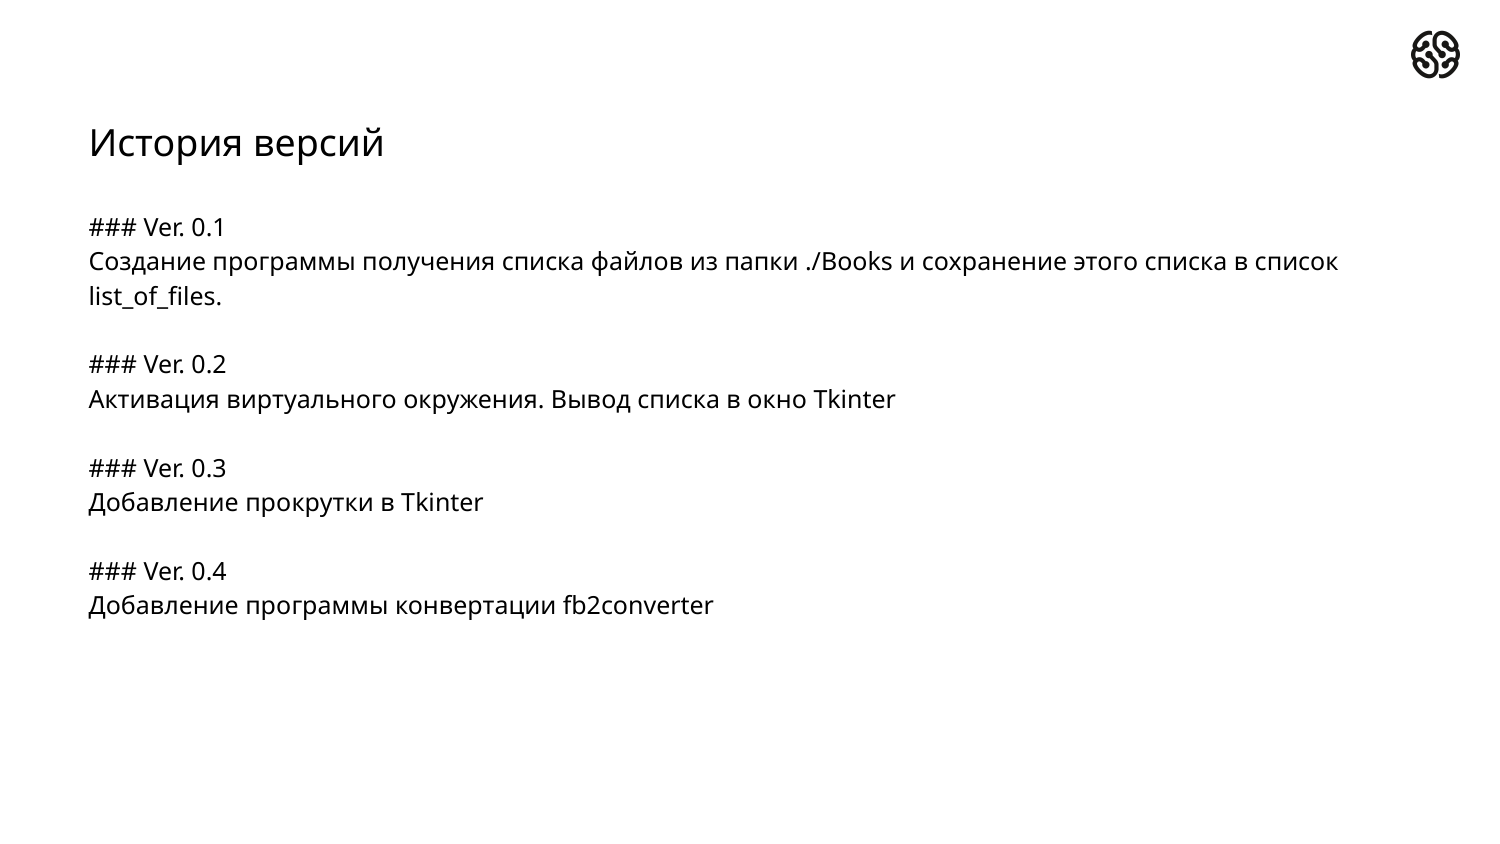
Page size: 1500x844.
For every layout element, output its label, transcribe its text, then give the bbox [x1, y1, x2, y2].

subtitle ### Ver. 0.1 Создание программы получения списка файлов из папки ./Books и сохранение этого списка в список list_of_files. ### Ver. 0.2 Активация виртуального окружения. Вывод списка в окно Tkinter ### Ver. 0.3 Добавление прокрутки в Tkinter ### Ver. 0.4 Добавление программы конвертации fb2converter [88, 260, 1412, 739]
picture [1411, 30, 1460, 79]
title История версий [88, 118, 1412, 260]
